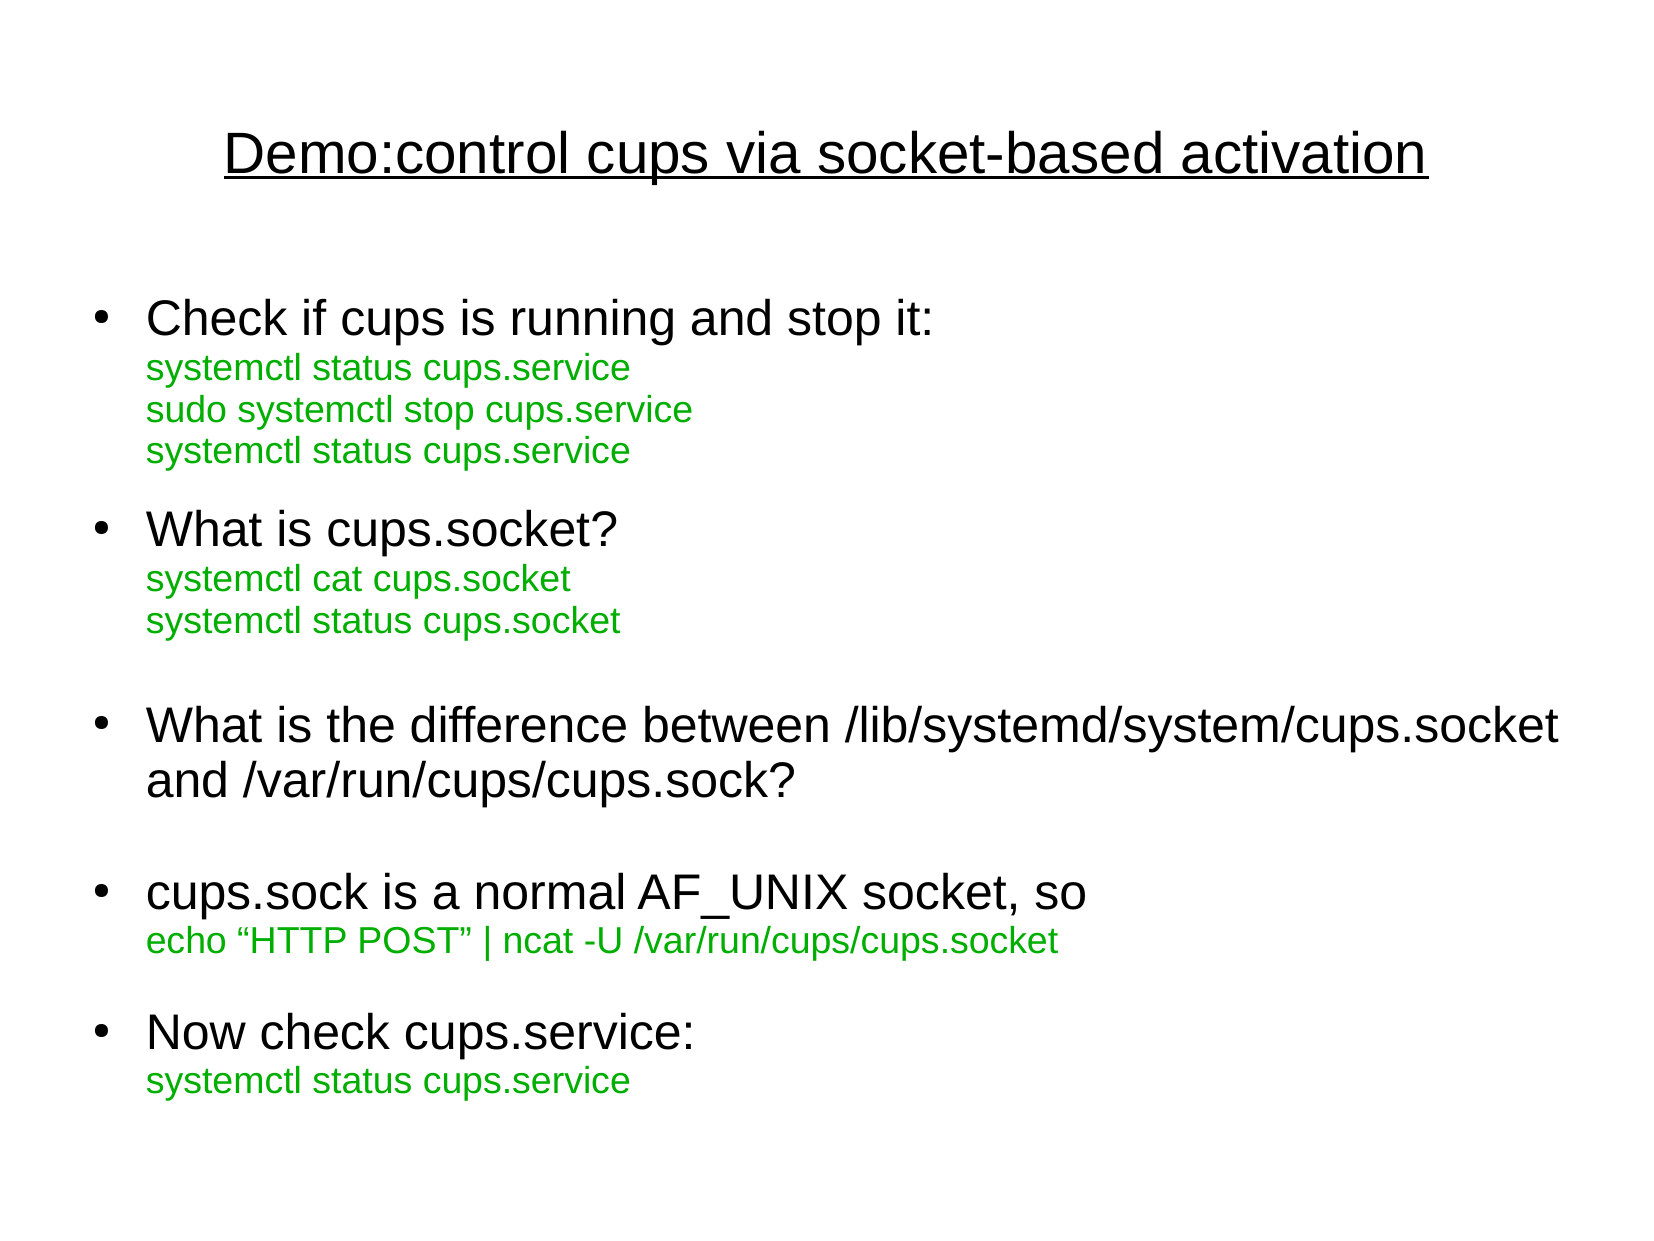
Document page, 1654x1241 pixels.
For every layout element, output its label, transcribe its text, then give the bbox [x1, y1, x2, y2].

list Check if cups is running and stop it: systemctl status cups.service sudo systemctl stop cups.service systemctl status cups.service What is cups.socket? systemctl cat cups.socket systemctl status cups.socket What is the difference between /lib/systemd/system/cups.socket and /var/run/cups/cups.sock? cups.sock is a normal AF_UNIX socket, so echo “HTTP POST” | ncat -U /var/run/cups/cups.socket Now check cups.service: systemctl status cups.service [75, 290, 1571, 1096]
title Demo:control cups via socket-based activation [82, 49, 1571, 257]
